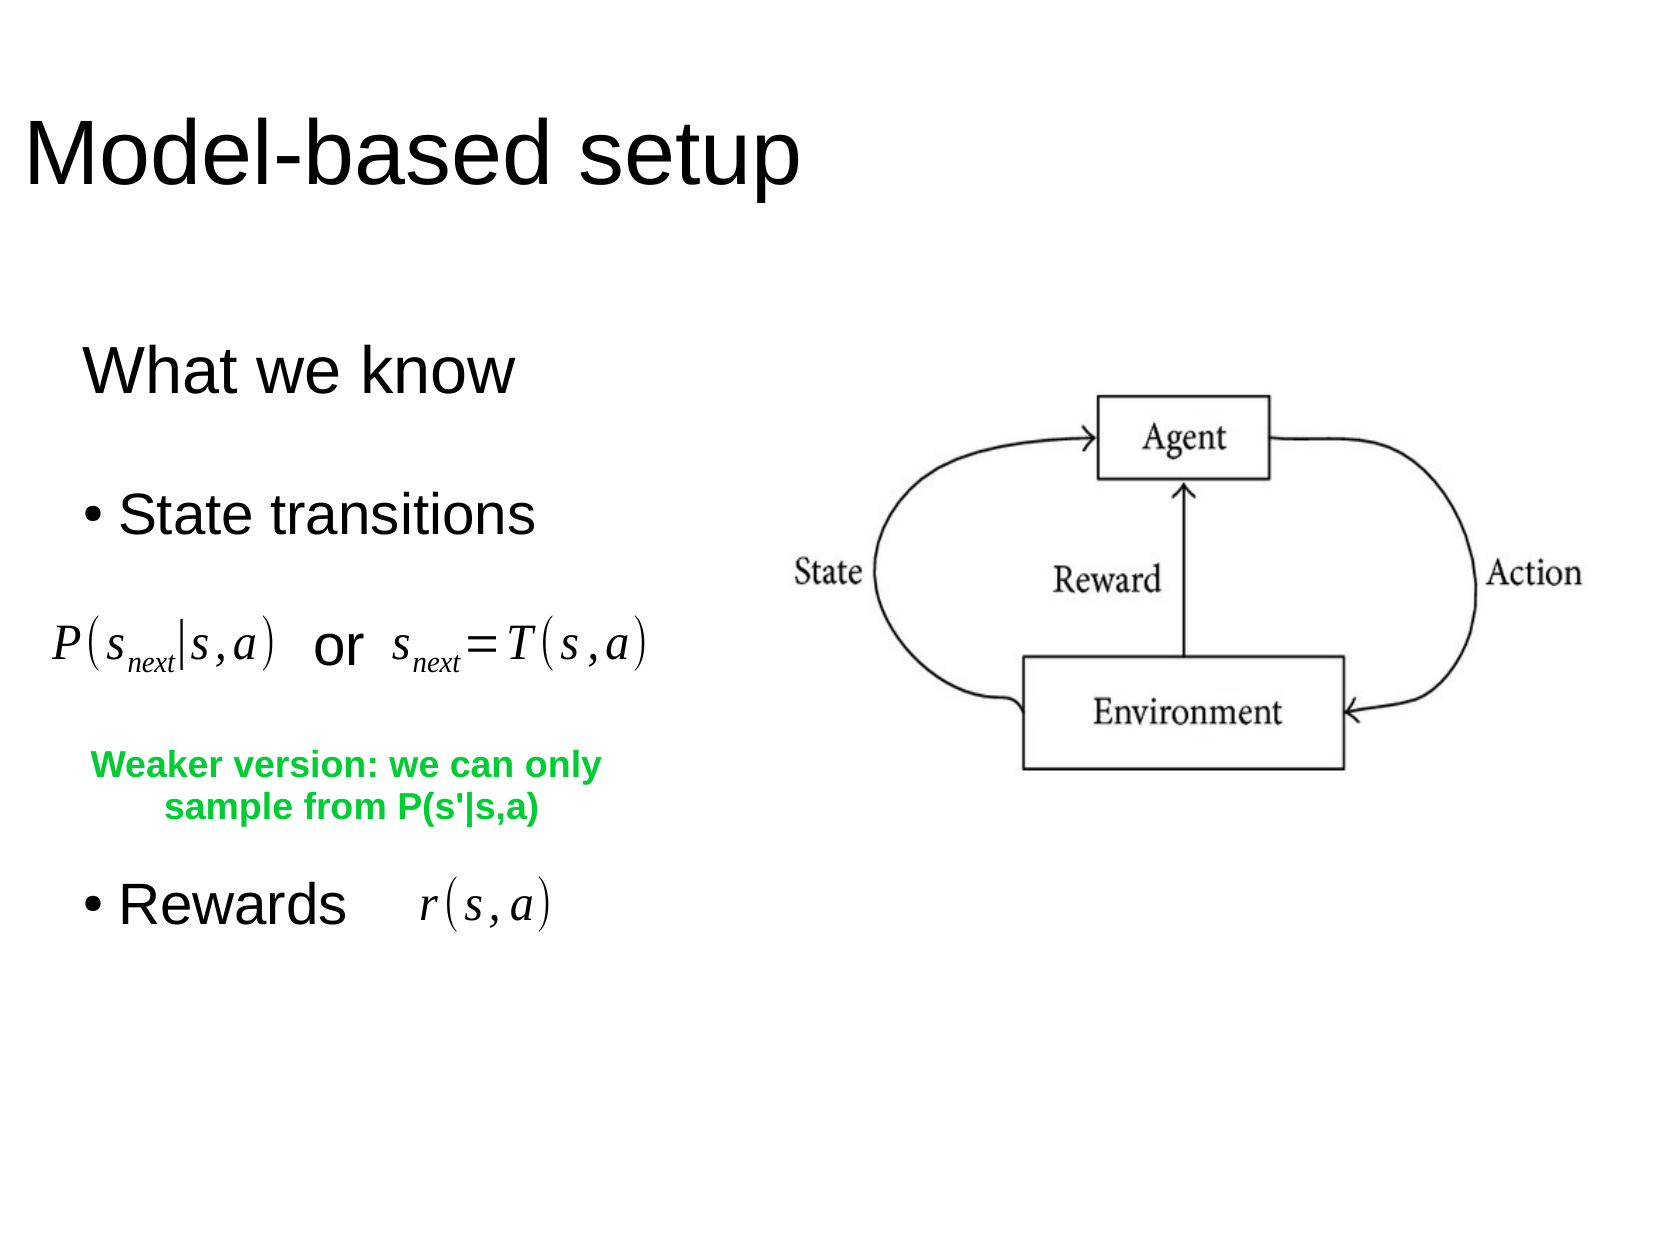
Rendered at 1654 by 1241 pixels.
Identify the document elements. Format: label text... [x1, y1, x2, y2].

picture [766, 364, 1611, 802]
chart [407, 873, 564, 935]
chart [379, 611, 660, 678]
chart [37, 611, 289, 678]
title Model-based setup [23, 49, 1512, 257]
subtitle What we know State transitions or Rewards [82, 331, 826, 1134]
text_box Weaker version: we can only sample from P(s'|s,a) [75, 736, 628, 835]
